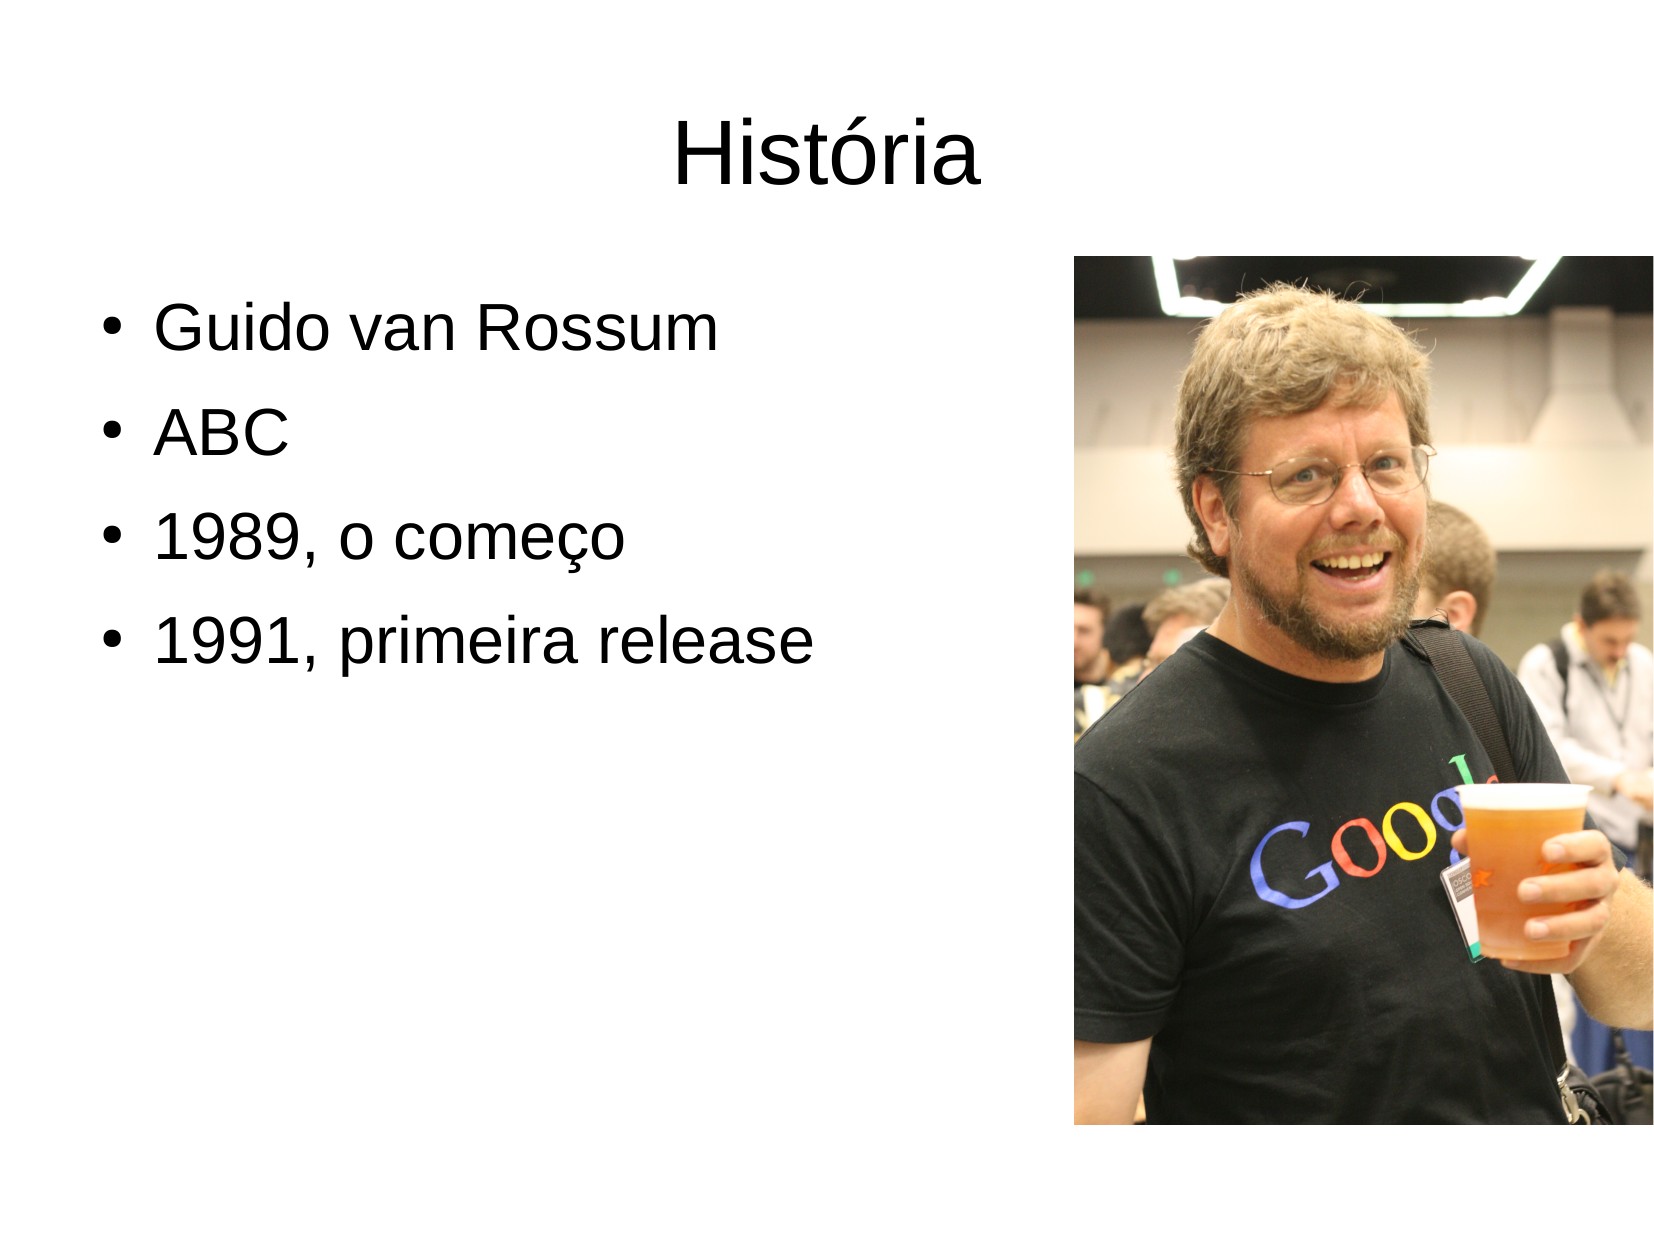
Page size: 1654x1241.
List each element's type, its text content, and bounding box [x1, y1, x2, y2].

list Guido van Rossum ABC 1989, o começo 1991, primeira release [82, 290, 1074, 1010]
picture [1074, 256, 1654, 1125]
title História [82, 49, 1571, 257]
